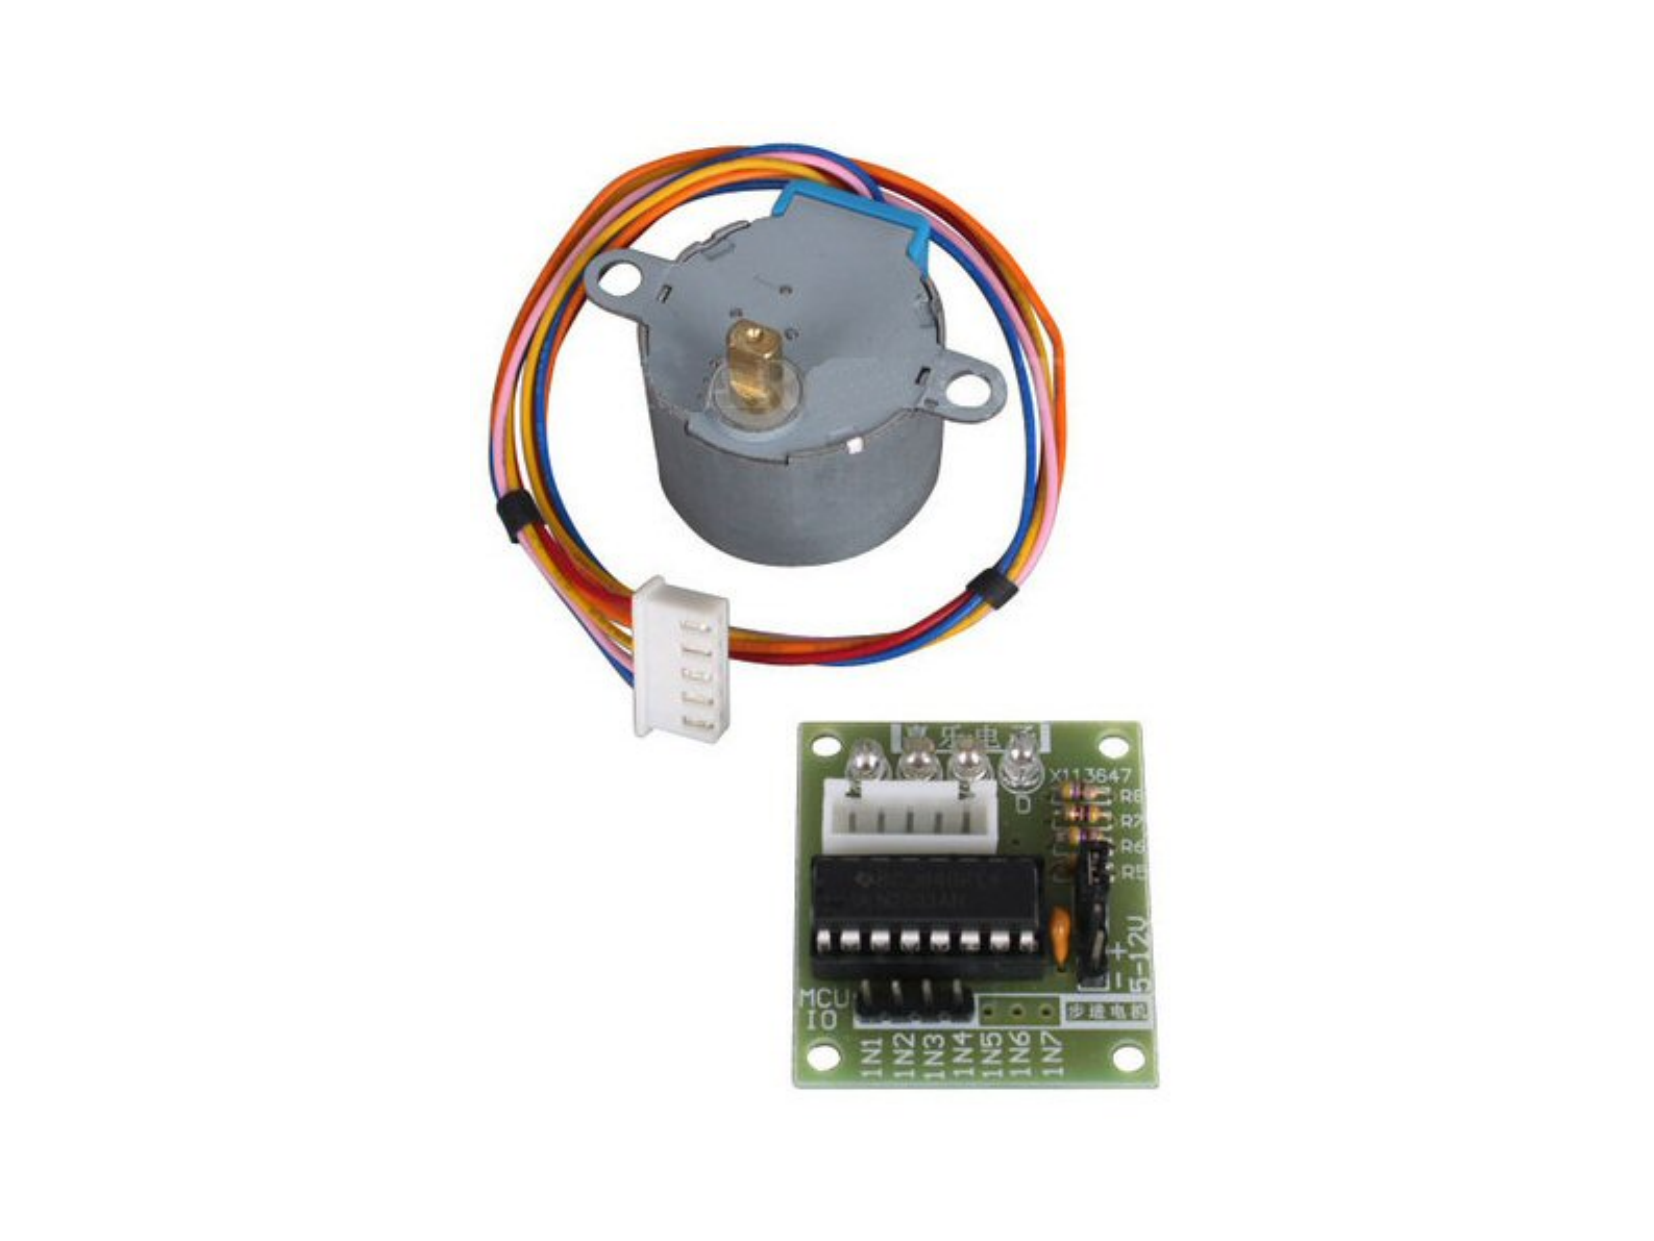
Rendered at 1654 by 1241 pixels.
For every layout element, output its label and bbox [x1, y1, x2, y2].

picture [470, 121, 1183, 1120]
